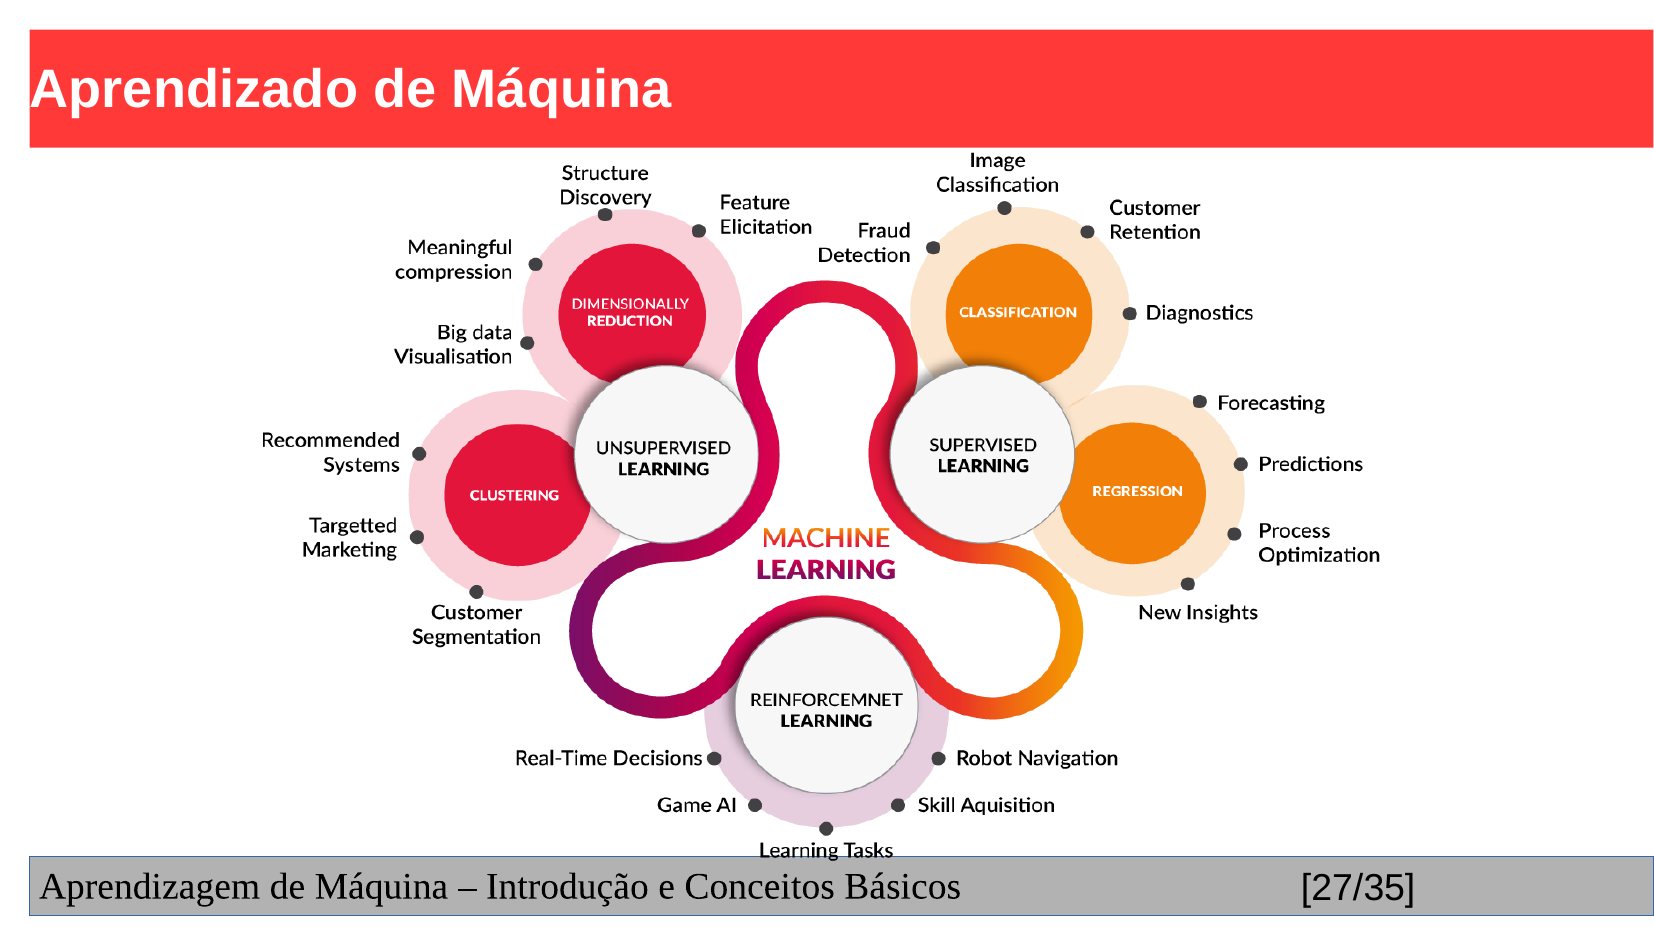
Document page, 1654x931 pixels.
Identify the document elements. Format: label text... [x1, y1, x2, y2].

picture [242, 133, 1397, 886]
title Aprendizado de Máquina [29, 29, 1654, 148]
